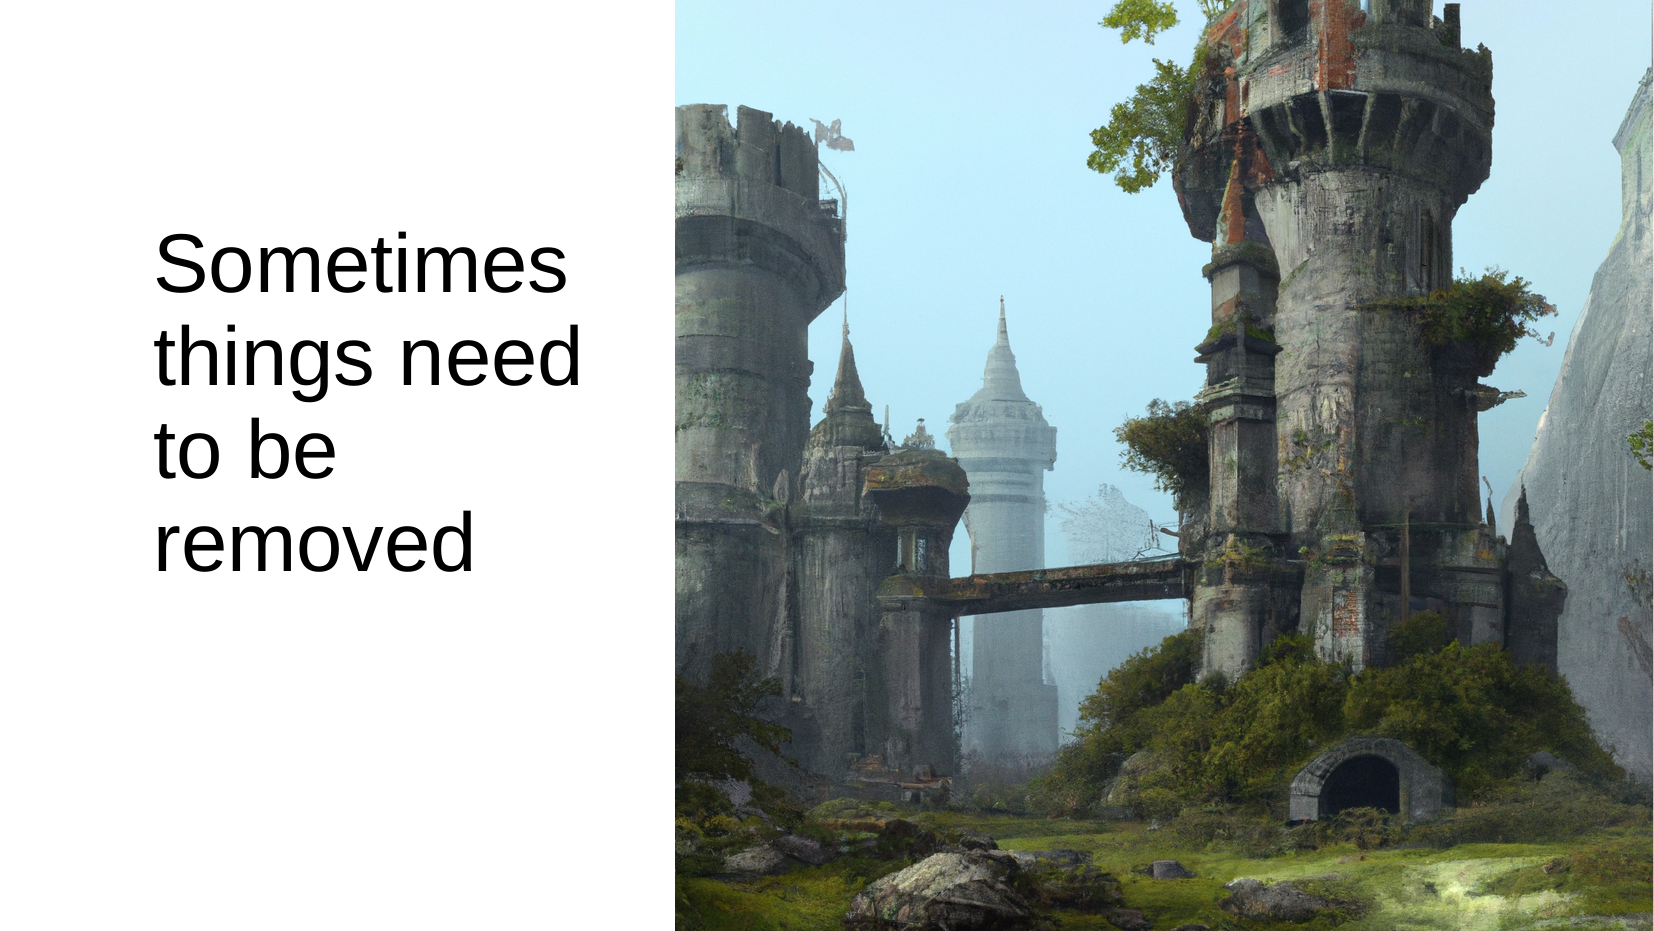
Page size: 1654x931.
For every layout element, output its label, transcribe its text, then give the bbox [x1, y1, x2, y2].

picture [675, 0, 1654, 931]
list Sometimes things need to be removed [82, 217, 638, 758]
